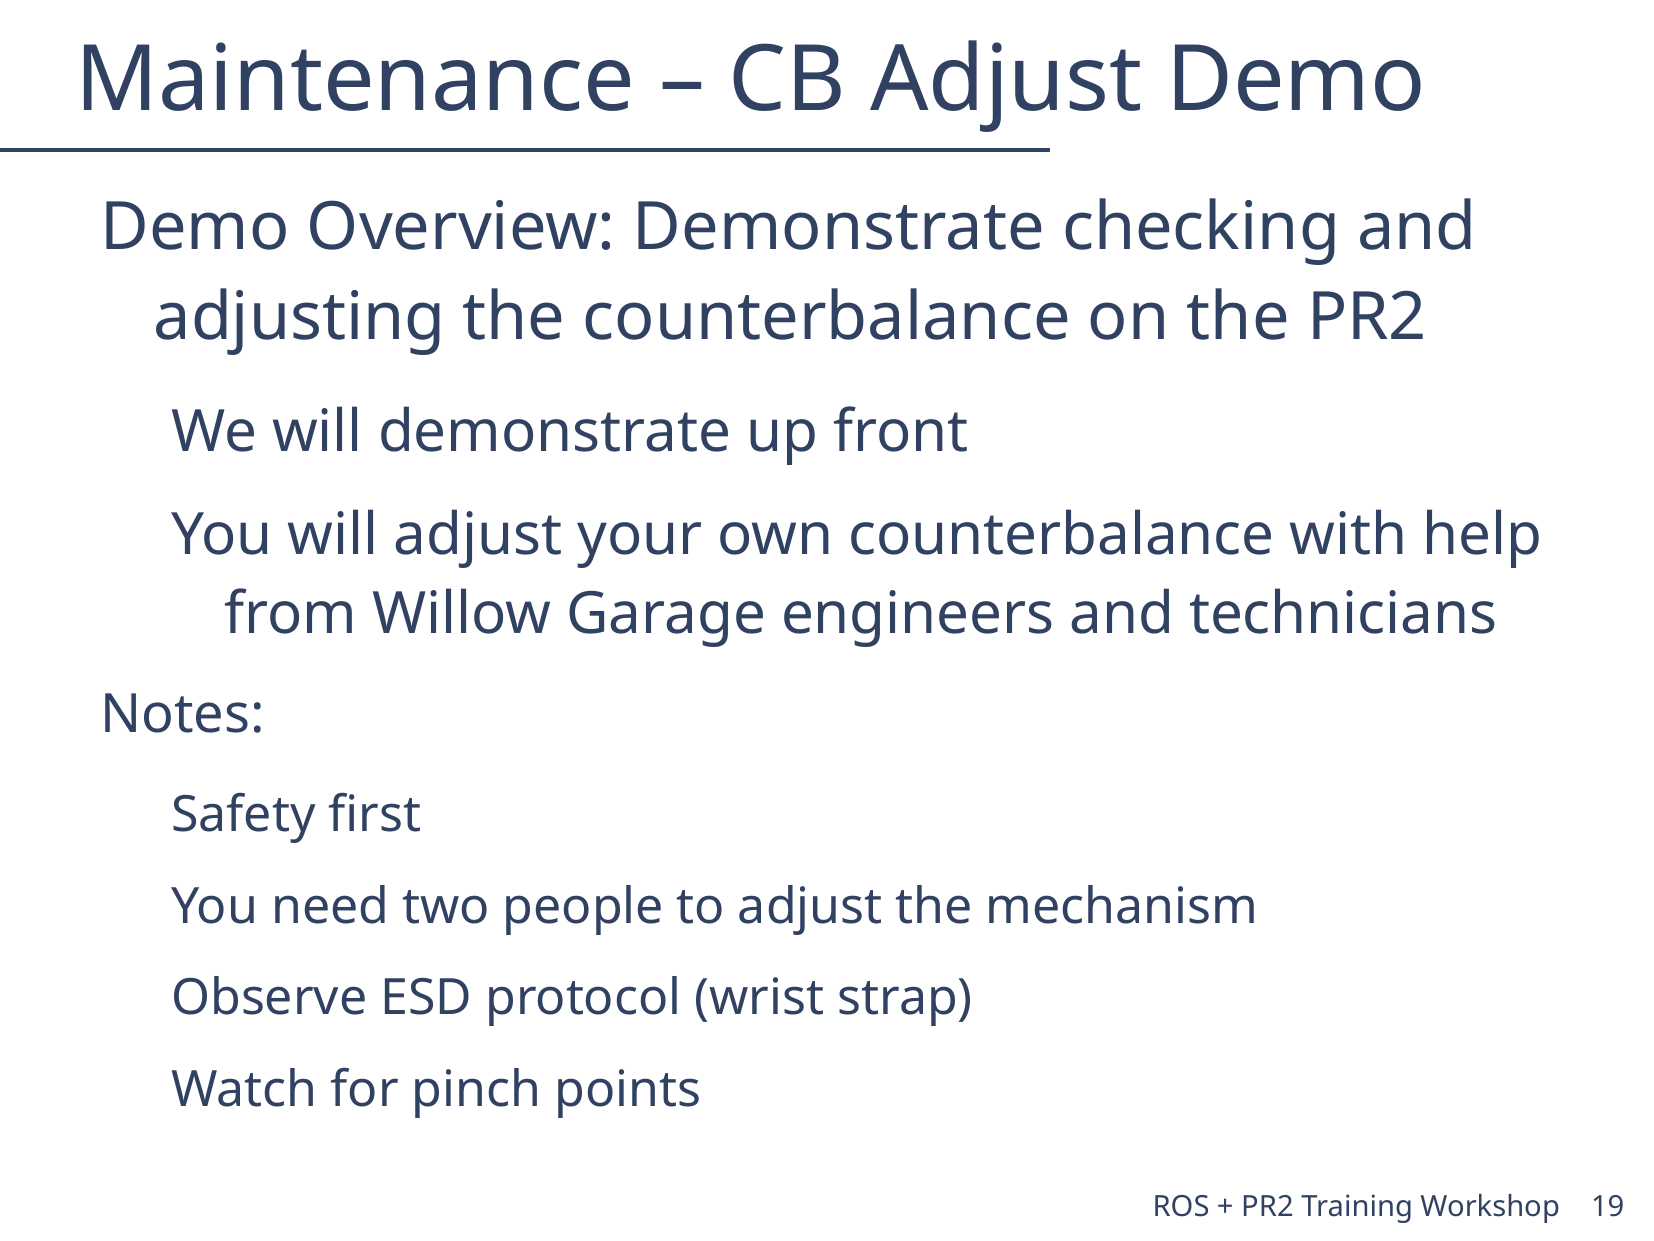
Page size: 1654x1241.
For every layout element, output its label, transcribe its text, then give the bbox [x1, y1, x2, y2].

title Maintenance – CB Adjust Demo [75, 0, 1584, 151]
list Demo Overview: Demonstrate checking and adjusting the counterbalance on the PR2 We will demonstrate up front You will adjust your own counterbalance with help from Willow Garage engineers and technicians Notes: Safety first You need two people to adjust the mechanism Observe ESD protocol (wrist strap) Watch for pinch points [82, 178, 1571, 1214]
